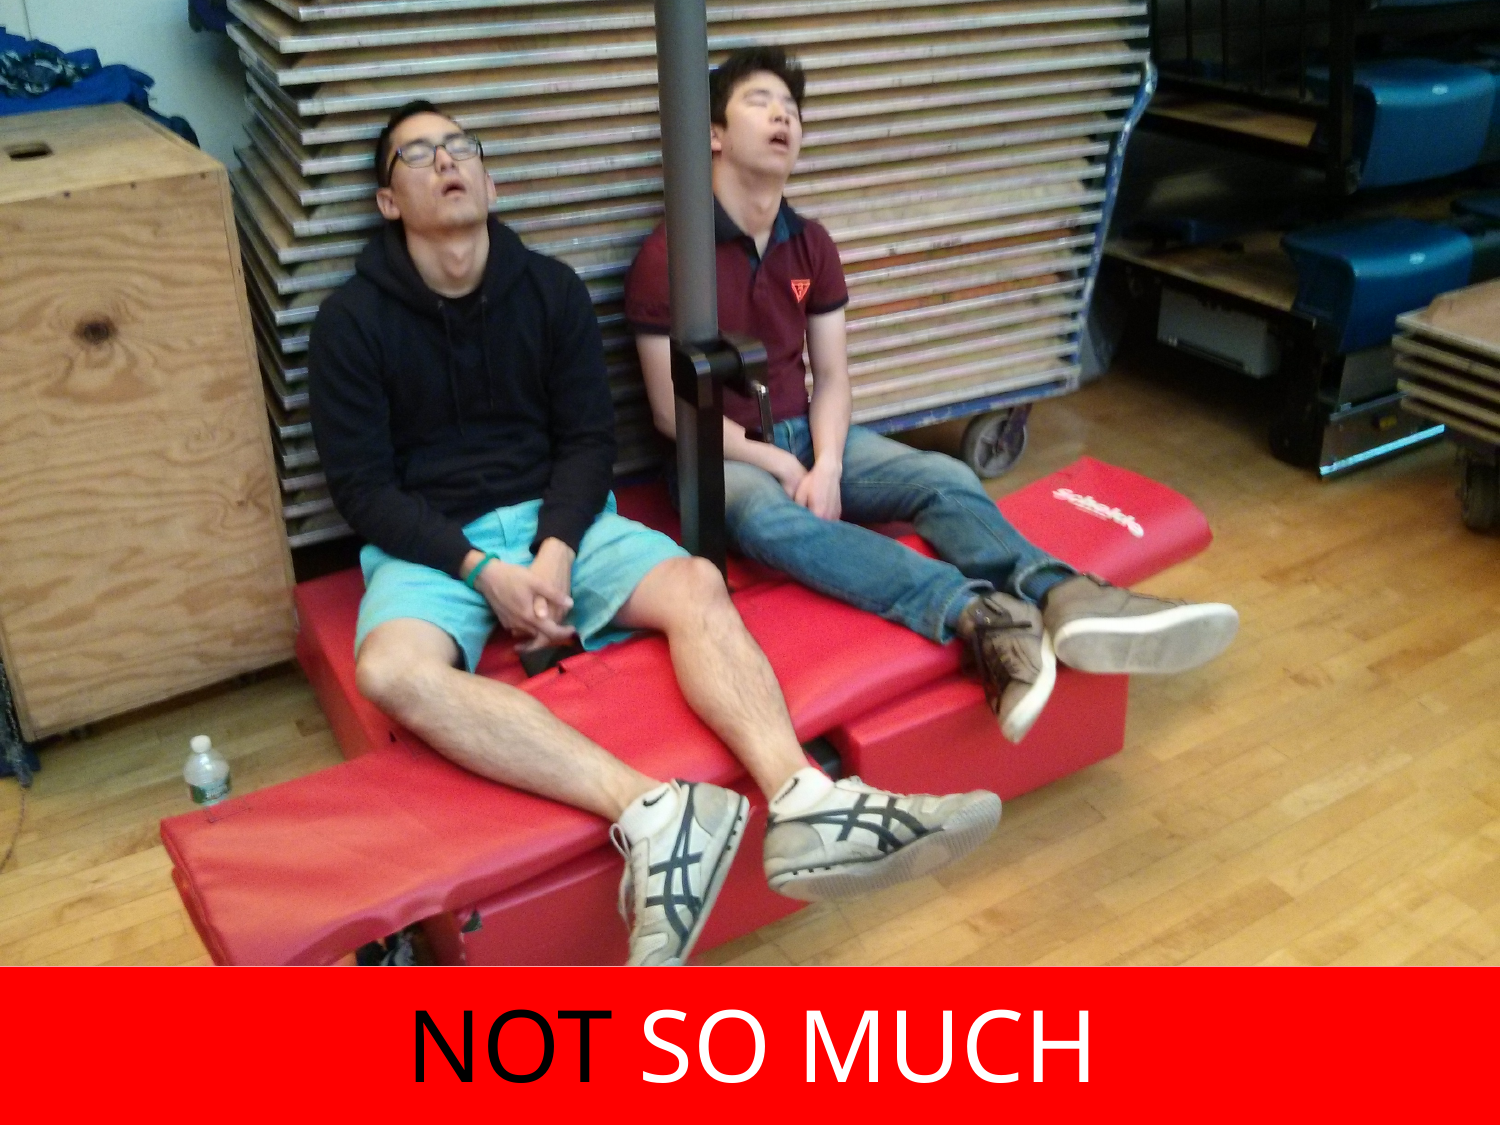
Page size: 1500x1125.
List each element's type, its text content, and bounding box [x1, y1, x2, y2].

list NOT SO MUCH [28, 974, 1478, 1111]
picture [0, 0, 1500, 966]
